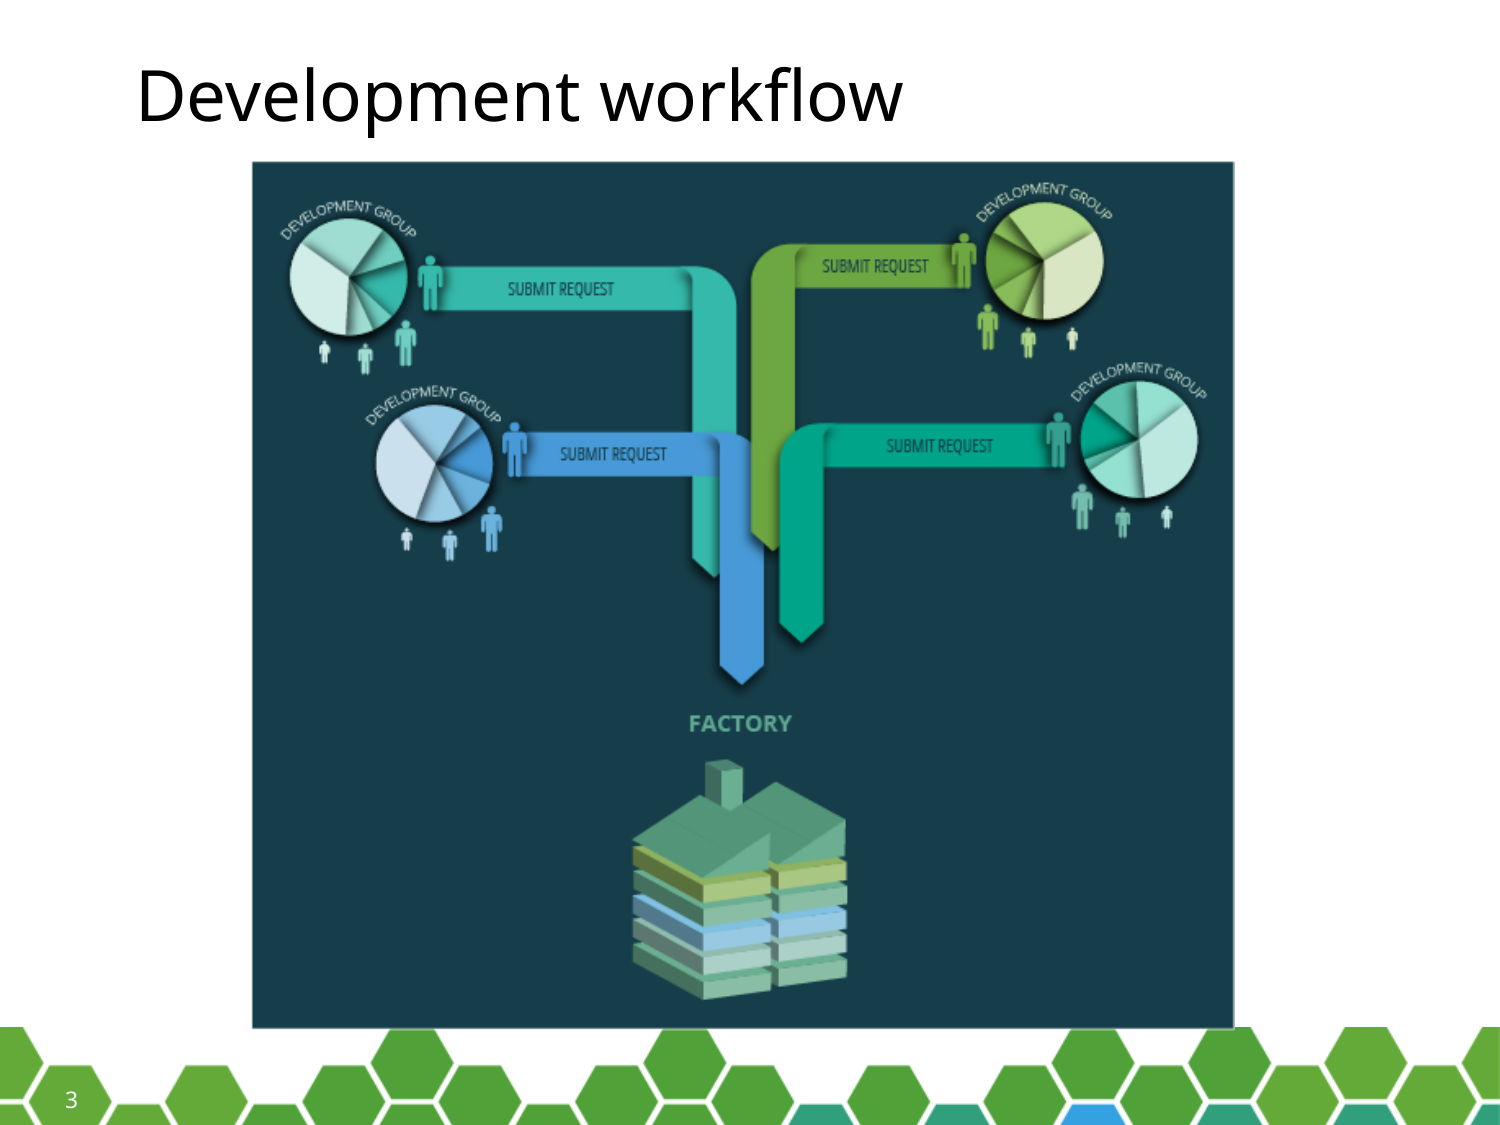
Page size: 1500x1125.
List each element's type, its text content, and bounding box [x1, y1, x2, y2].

picture [0, 160, 1500, 1125]
title Development workflow [135, 12, 1372, 175]
